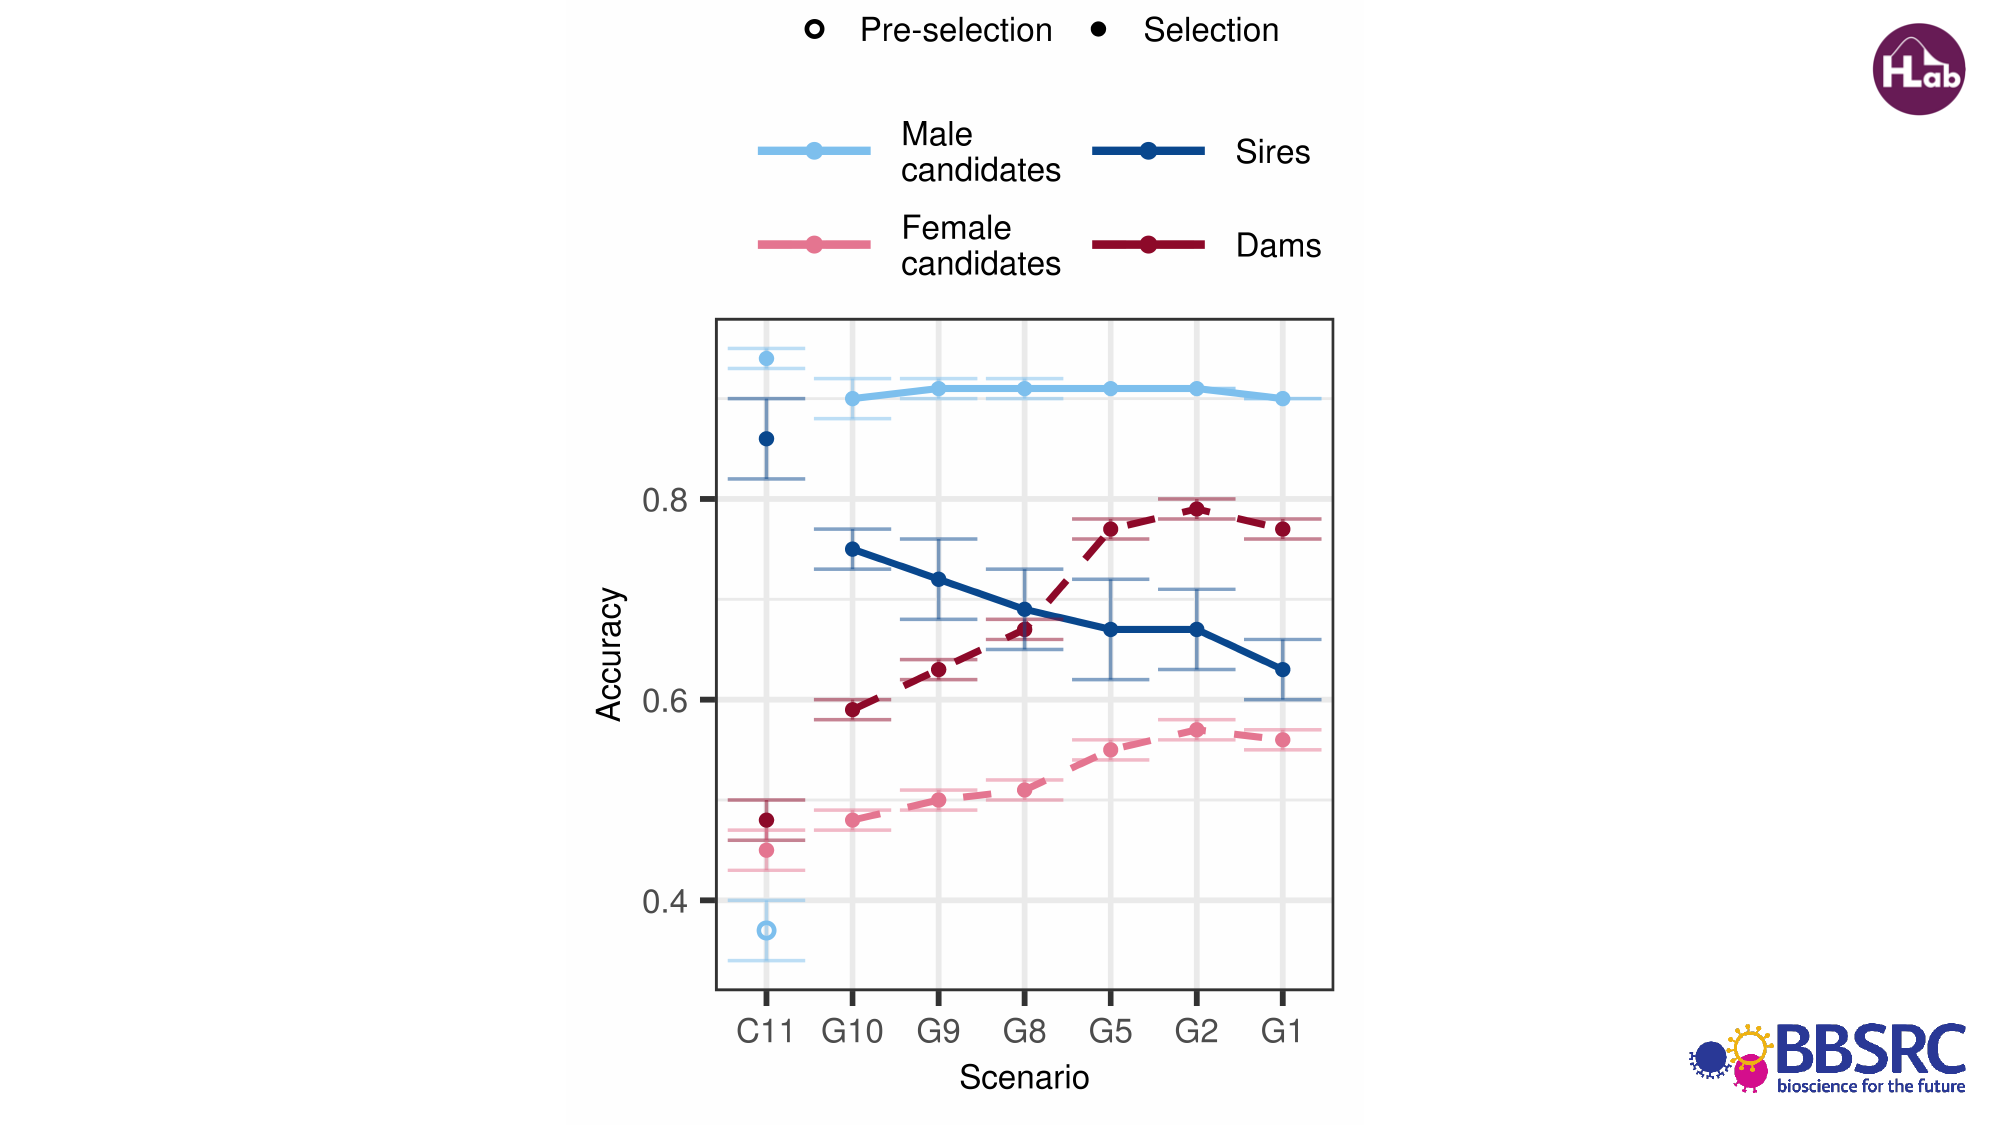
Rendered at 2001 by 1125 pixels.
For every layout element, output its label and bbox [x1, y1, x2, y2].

picture [1687, 1020, 1966, 1099]
picture [1872, 21, 1966, 116]
picture [566, 0, 1364, 1125]
